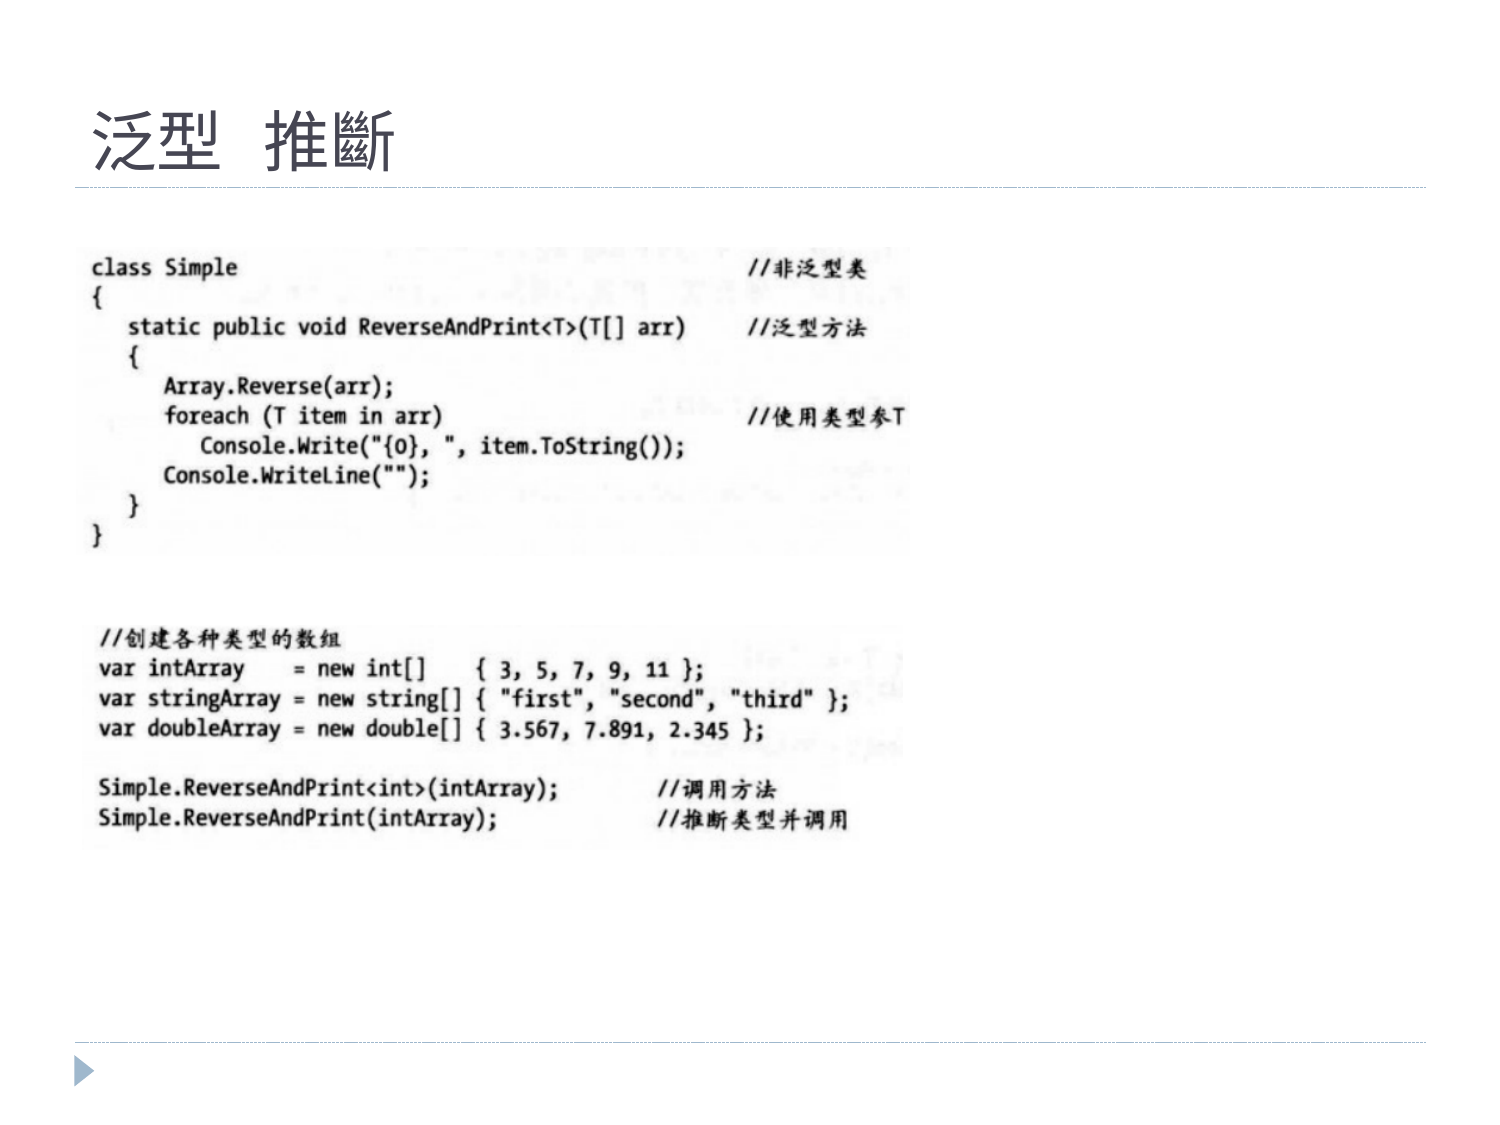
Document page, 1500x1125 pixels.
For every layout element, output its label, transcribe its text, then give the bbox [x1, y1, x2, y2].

title 泛型 推斷 [75, 25, 1426, 188]
picture [82, 625, 903, 850]
picture [76, 247, 910, 556]
